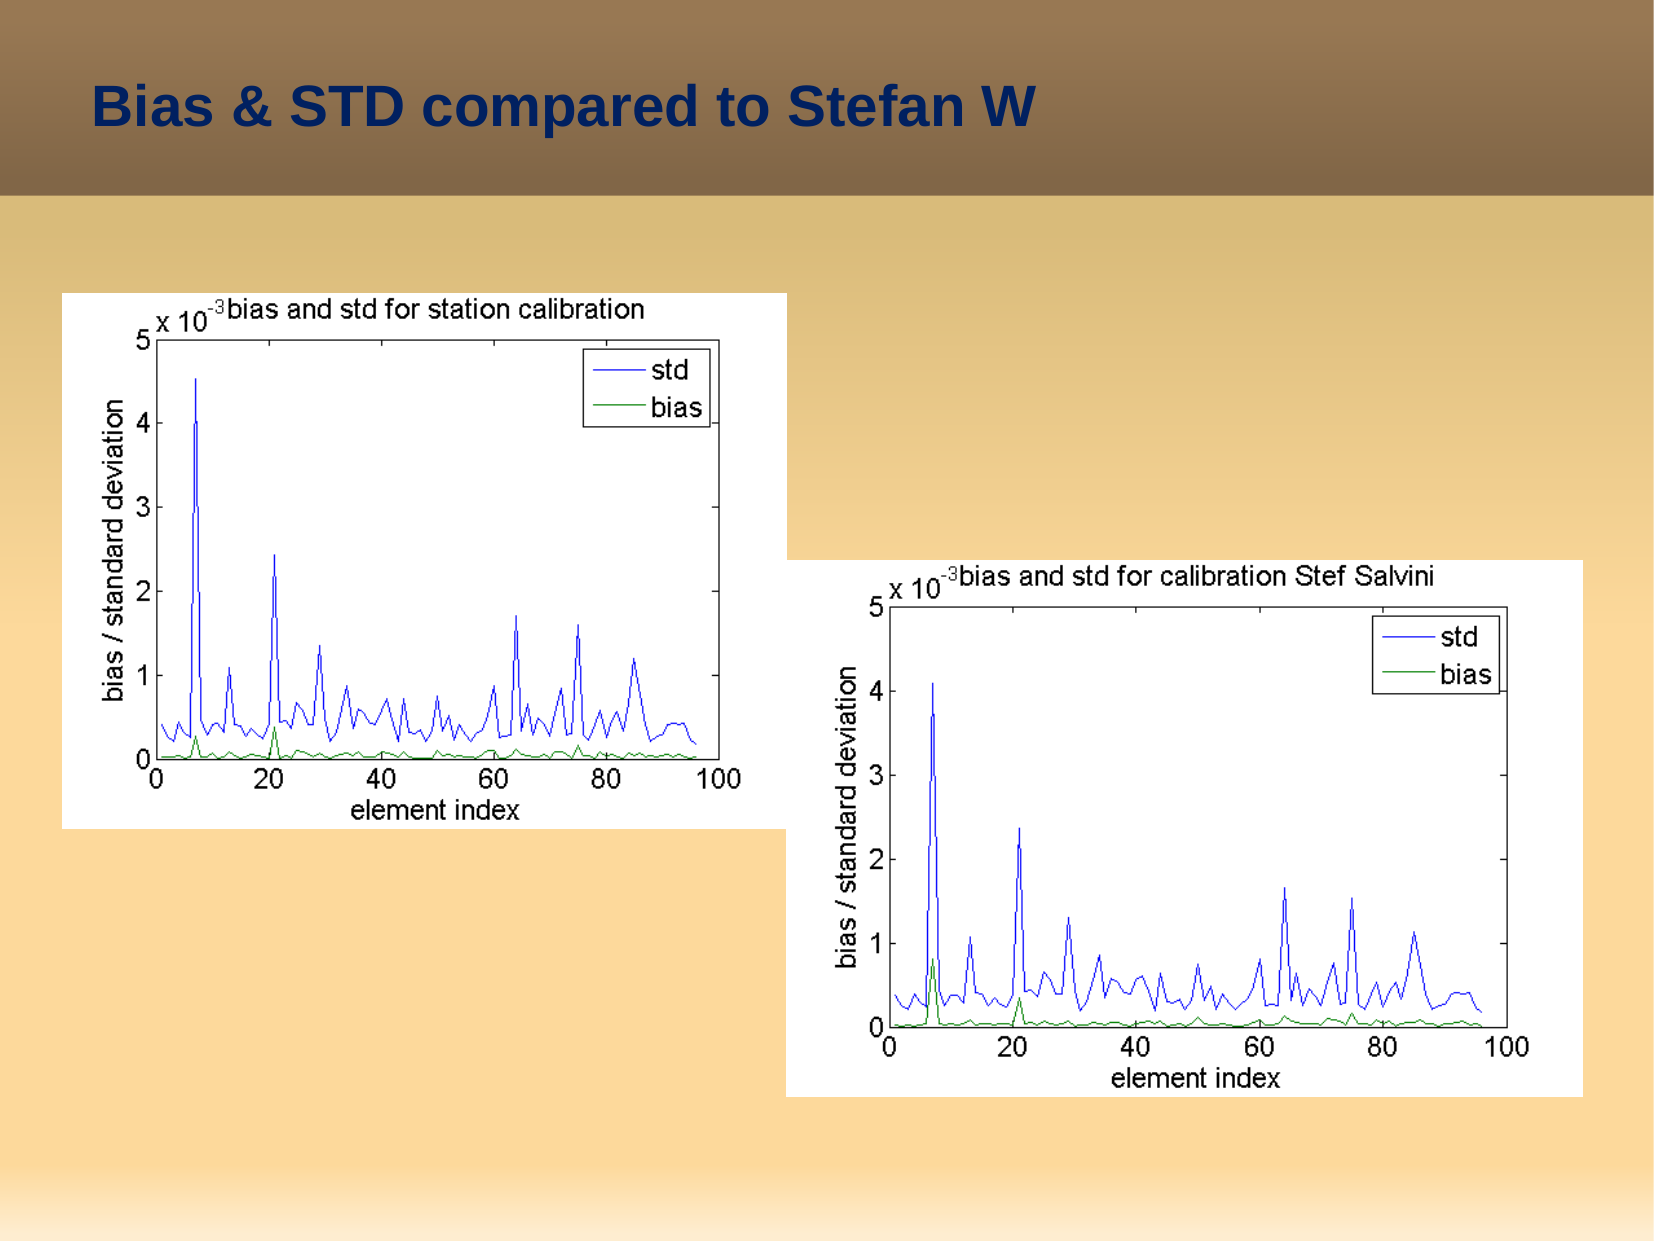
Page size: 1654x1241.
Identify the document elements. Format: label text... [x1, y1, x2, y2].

title Bias & STD compared to Stefan W [76, 0, 1565, 208]
picture [0, 0, 1654, 1241]
